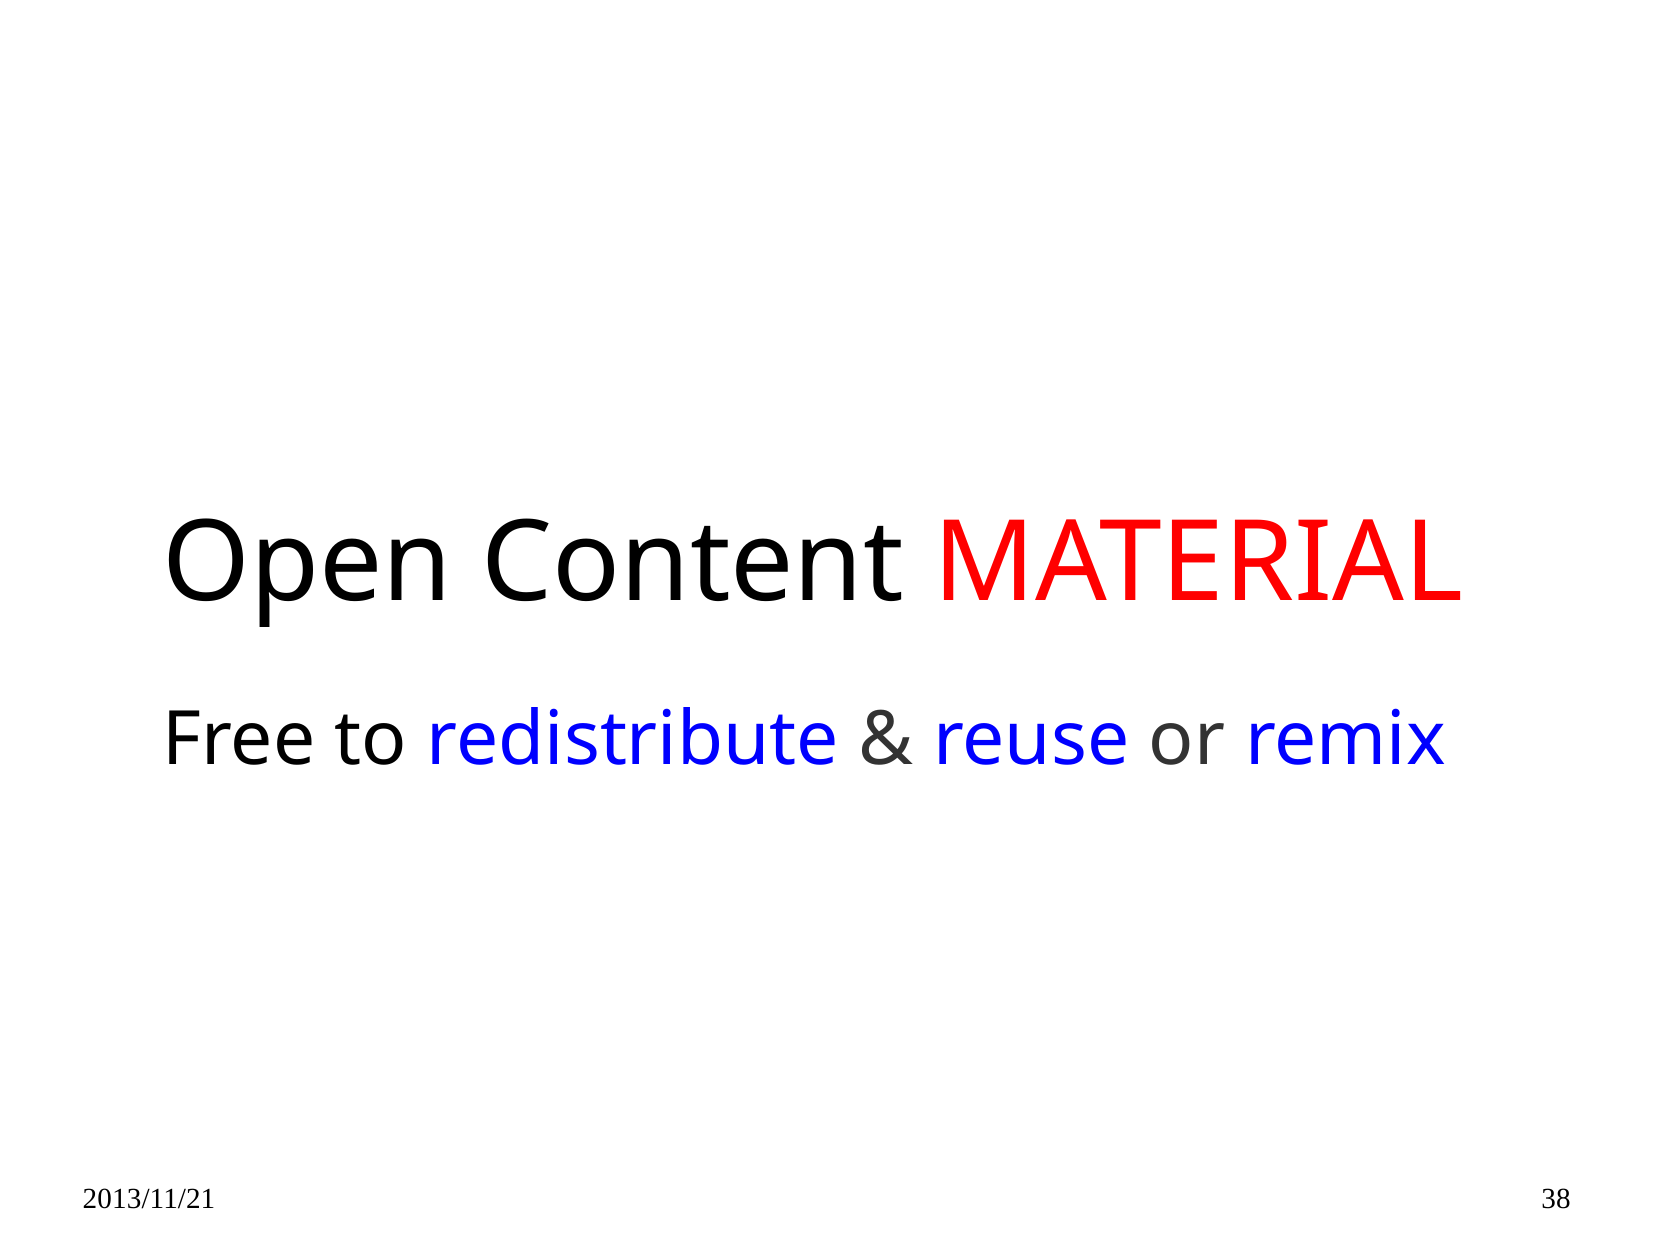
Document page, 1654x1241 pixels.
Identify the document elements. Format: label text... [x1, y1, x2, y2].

text_box Open Content MATERIAL Free to redistribute & reuse or remix [147, 395, 1506, 675]
